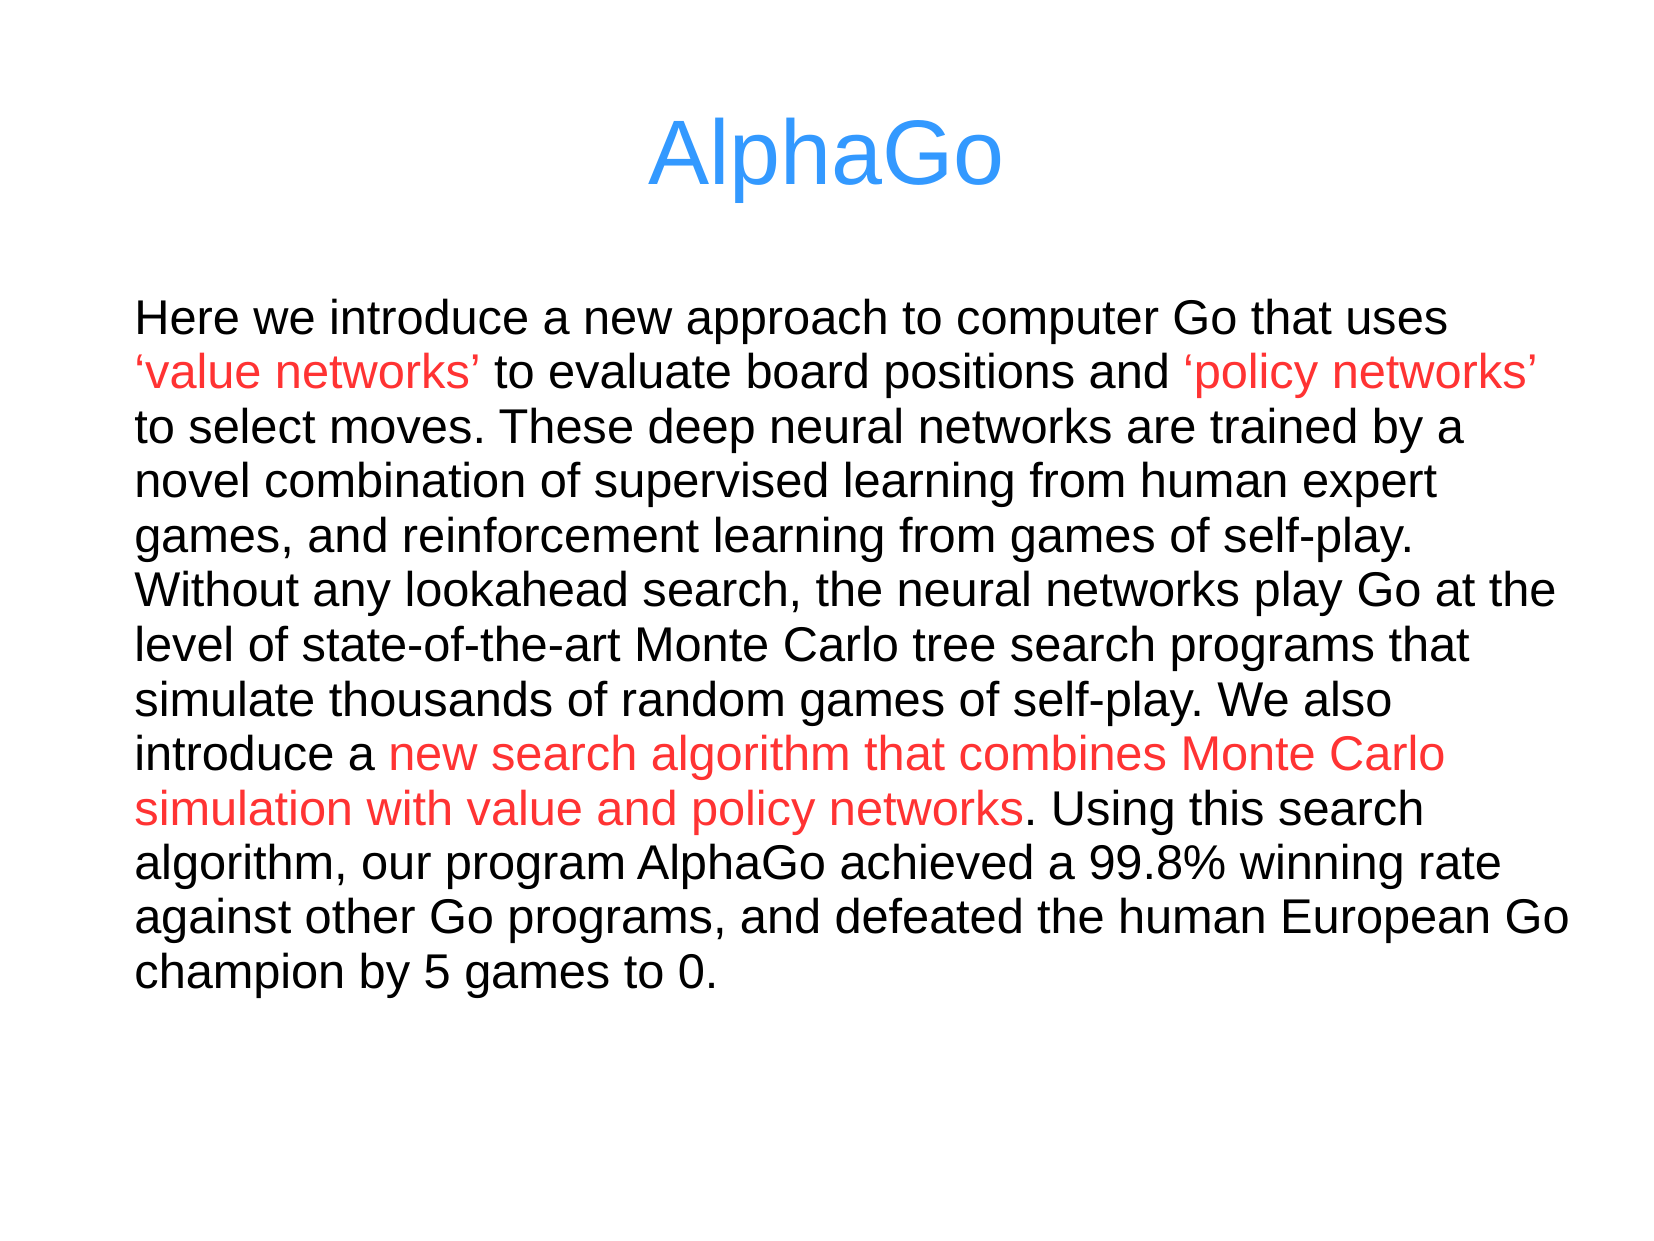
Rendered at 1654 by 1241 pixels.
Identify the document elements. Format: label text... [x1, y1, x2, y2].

title AlphaGo [82, 49, 1571, 257]
list Here we introduce a new approach to computer Go that uses ‘value networks’ to evaluate board positions and ‘policy networks’ to select moves. These deep neural networks are trained by a novel combination of supervised learning from human expert games, and reinforcement learning from games of self-play. Without any lookahead search, the neural networks play Go at the level of state-of-the-art Monte Carlo tree search programs that simulate thousands of random games of self-play. We also introduce a new search algorithm that combines Monte Carlo simulation with value and policy networks. Using this search algorithm, our program AlphaGo achieved a 99.8% winning rate against other Go programs, and defeated the human European Go champion by 5 games to 0. [82, 290, 1571, 1010]
